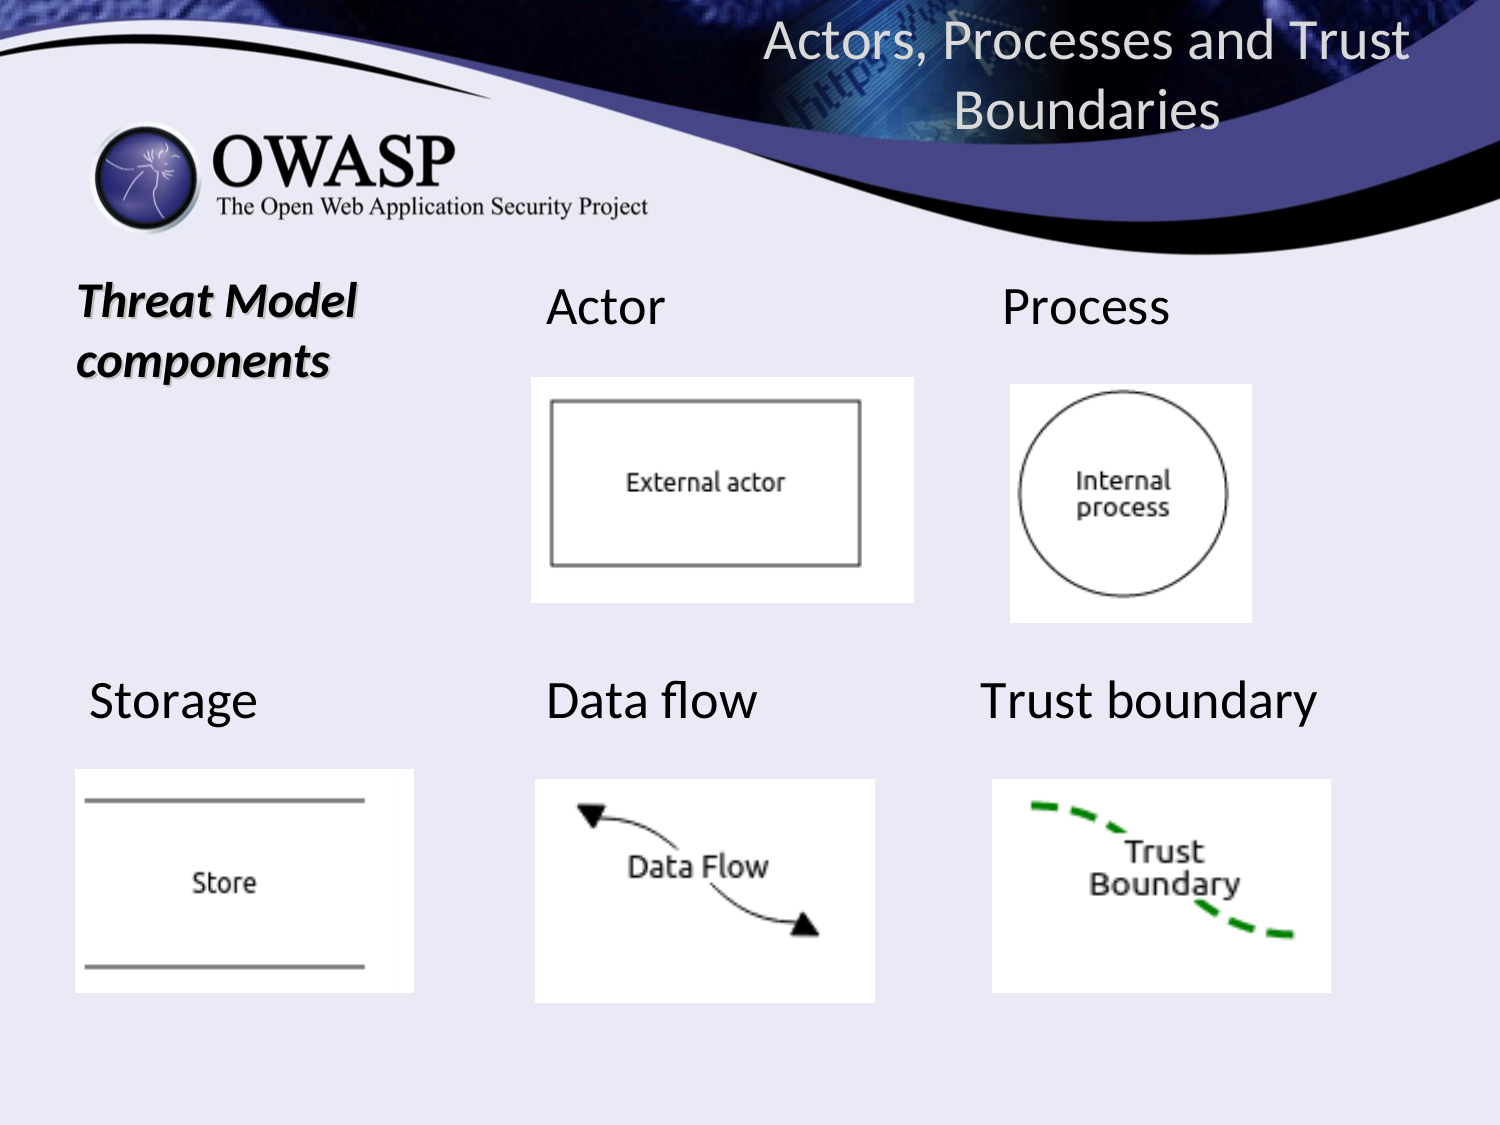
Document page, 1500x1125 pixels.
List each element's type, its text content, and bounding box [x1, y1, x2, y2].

list Data flow [531, 656, 967, 1017]
picture [0, 0, 1500, 1125]
list Actor [531, 262, 967, 623]
list Storage [75, 656, 510, 1017]
list [75, 262, 510, 638]
title Actors, Processes and Trust Boundaries [699, 0, 1476, 149]
list Process [987, 262, 1423, 623]
list Trust boundary [967, 656, 1423, 1017]
list Threat Model components [61, 259, 449, 620]
